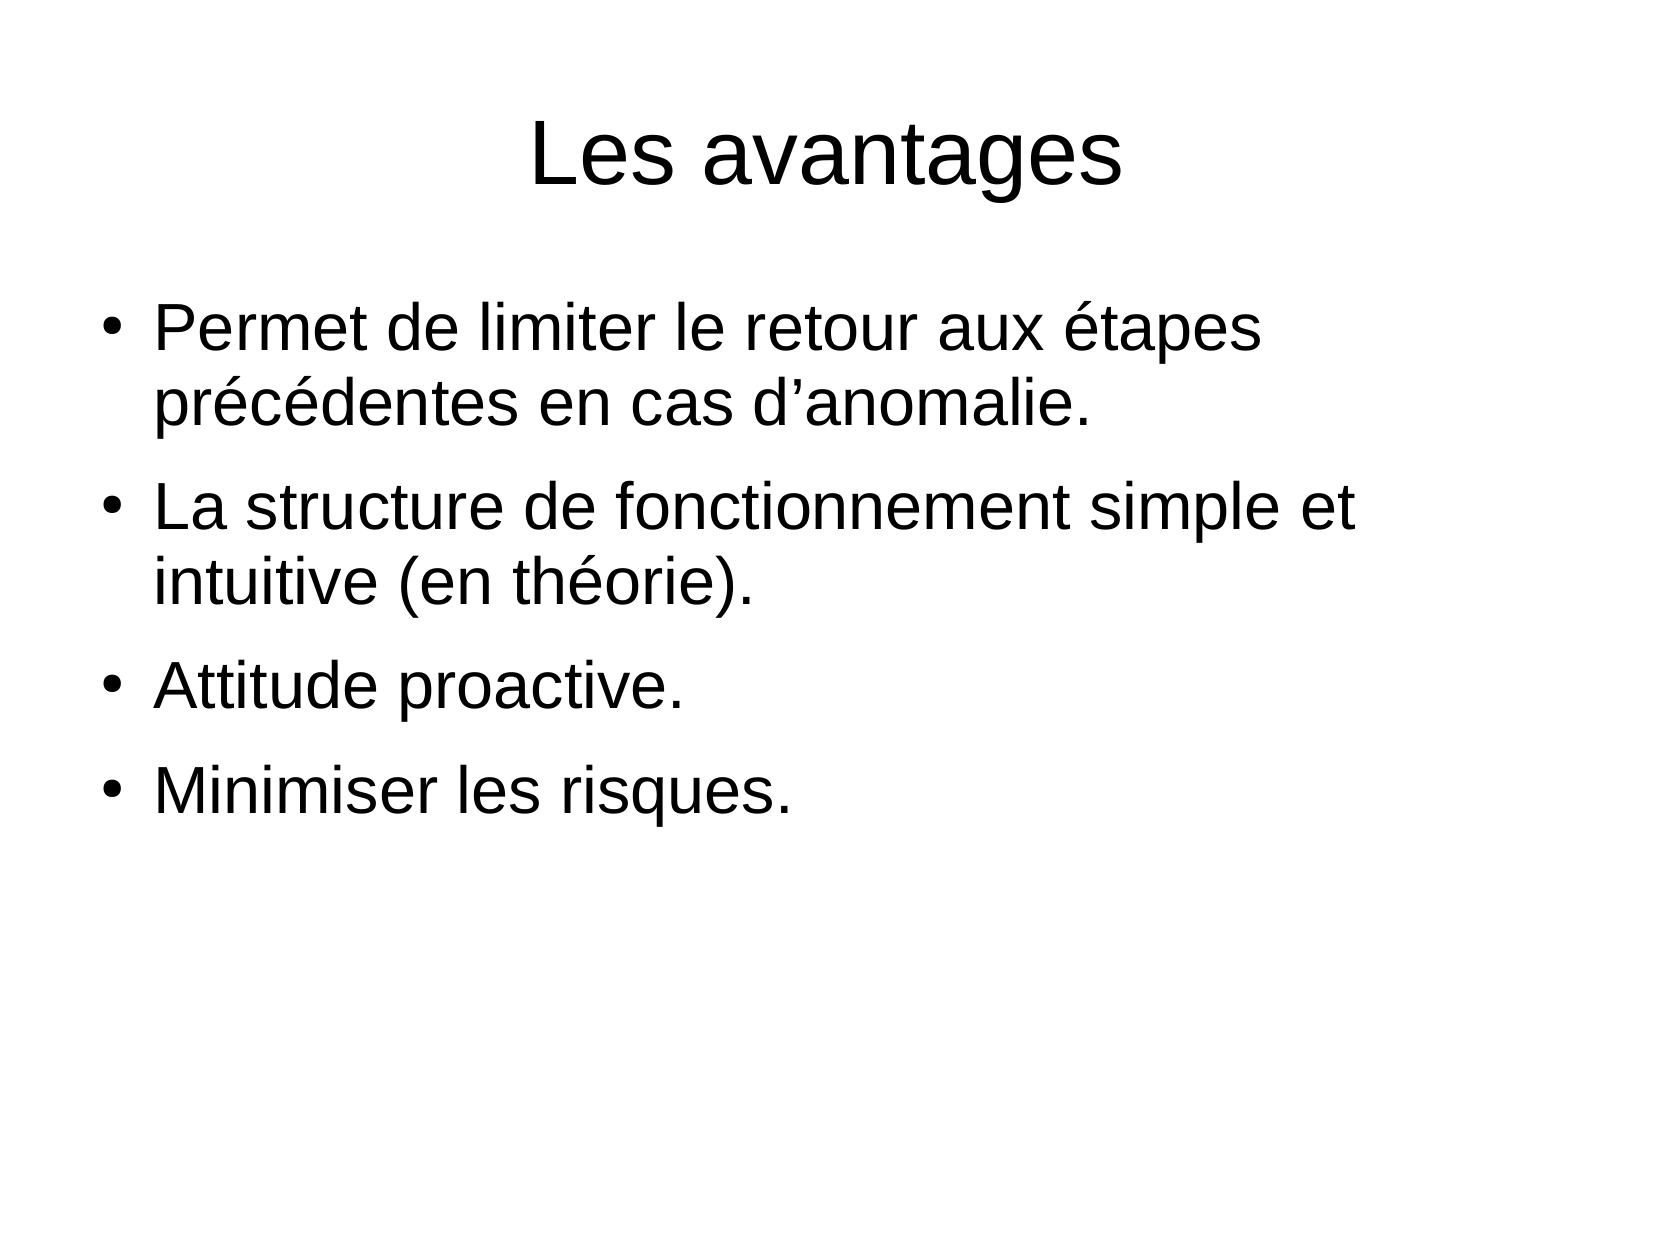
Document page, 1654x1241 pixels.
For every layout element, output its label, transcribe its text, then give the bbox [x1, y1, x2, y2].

list Permet de limiter le retour aux étapes précédentes en cas d’anomalie. La structure de fonctionnement simple et intuitive (en théorie). Attitude proactive. Minimiser les risques. [82, 290, 1571, 1010]
title Les avantages [82, 49, 1571, 257]
